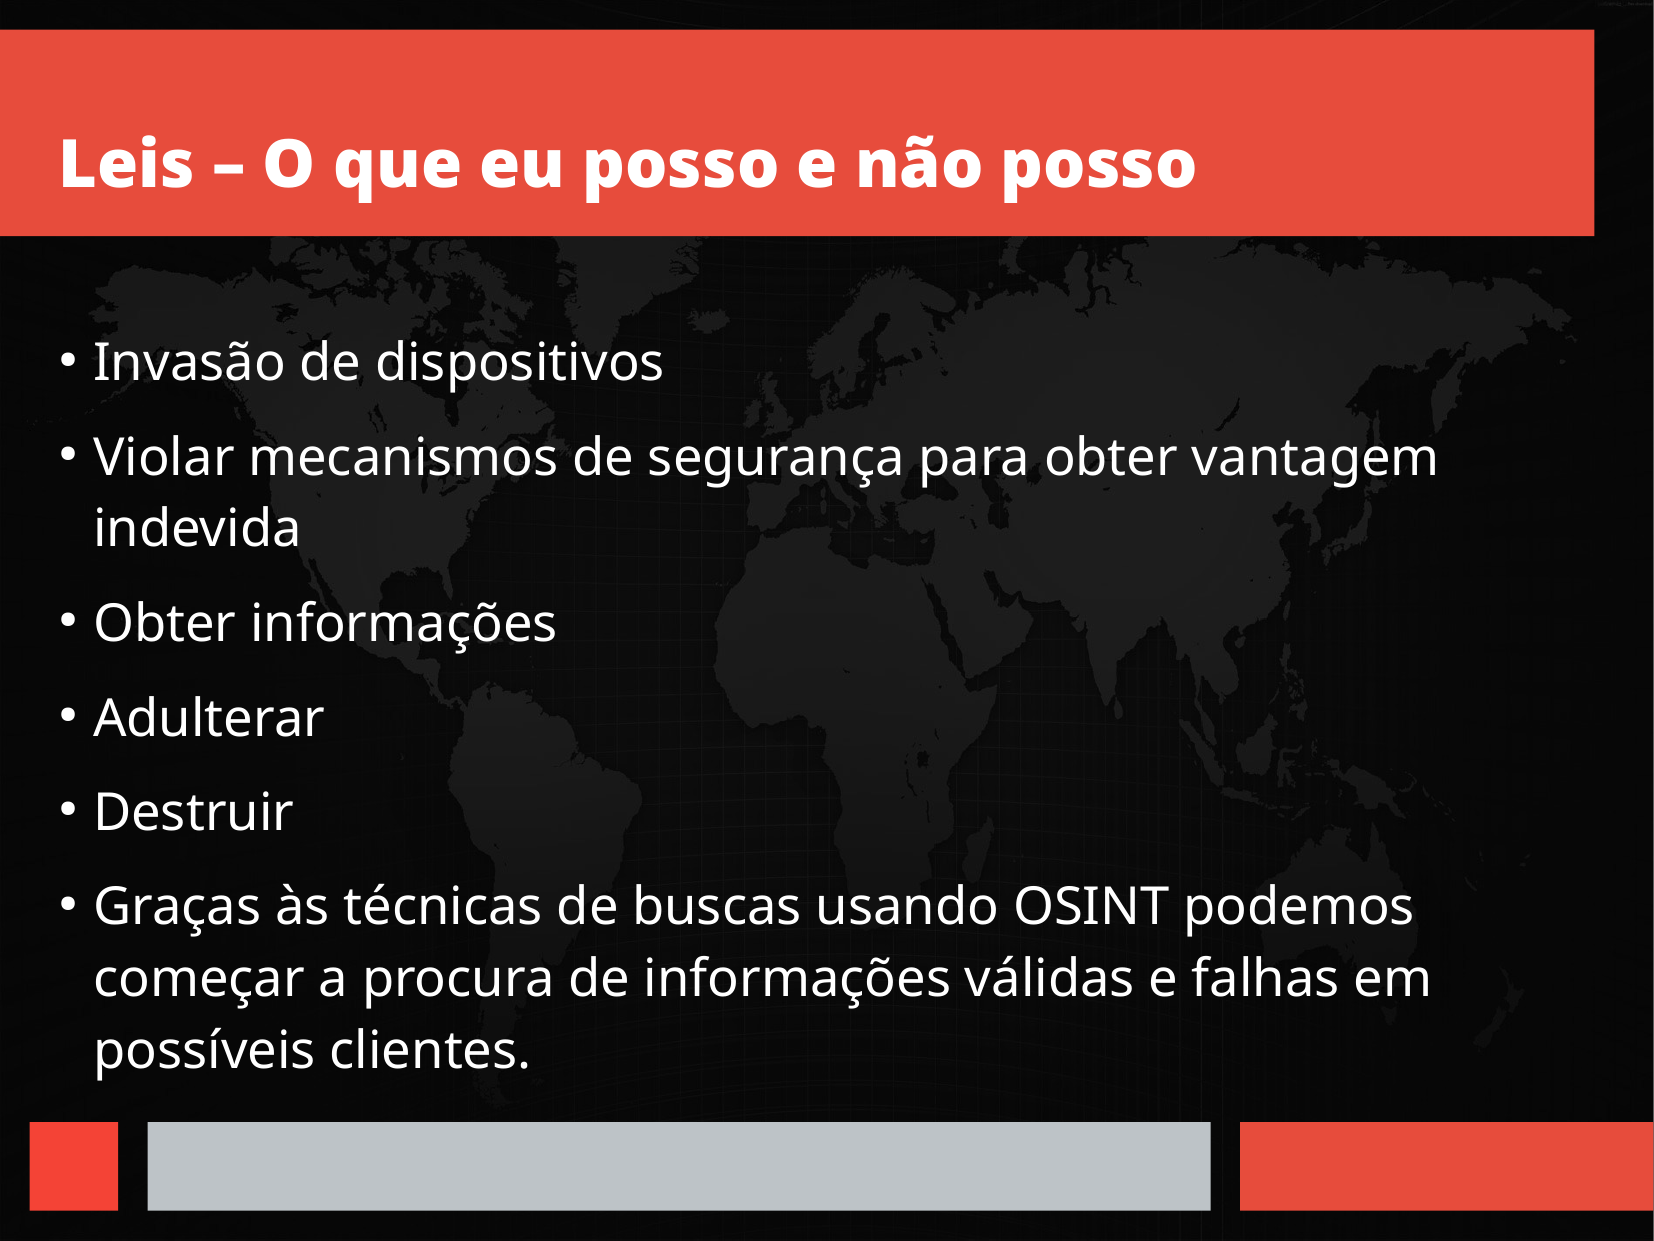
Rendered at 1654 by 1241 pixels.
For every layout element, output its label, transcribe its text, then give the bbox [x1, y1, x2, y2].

picture [0, 0, 1654, 1241]
list Invasão de dispositivos Violar mecanismos de segurança para obter vantagem indevida Obter informações Adulterar Destruir Graças às técnicas de buscas usando OSINT podemos começar a procura de informações válidas e falhas em possíveis clientes. [59, 324, 1565, 1093]
title Leis – O que eu posso e não posso [59, 59, 1595, 207]
